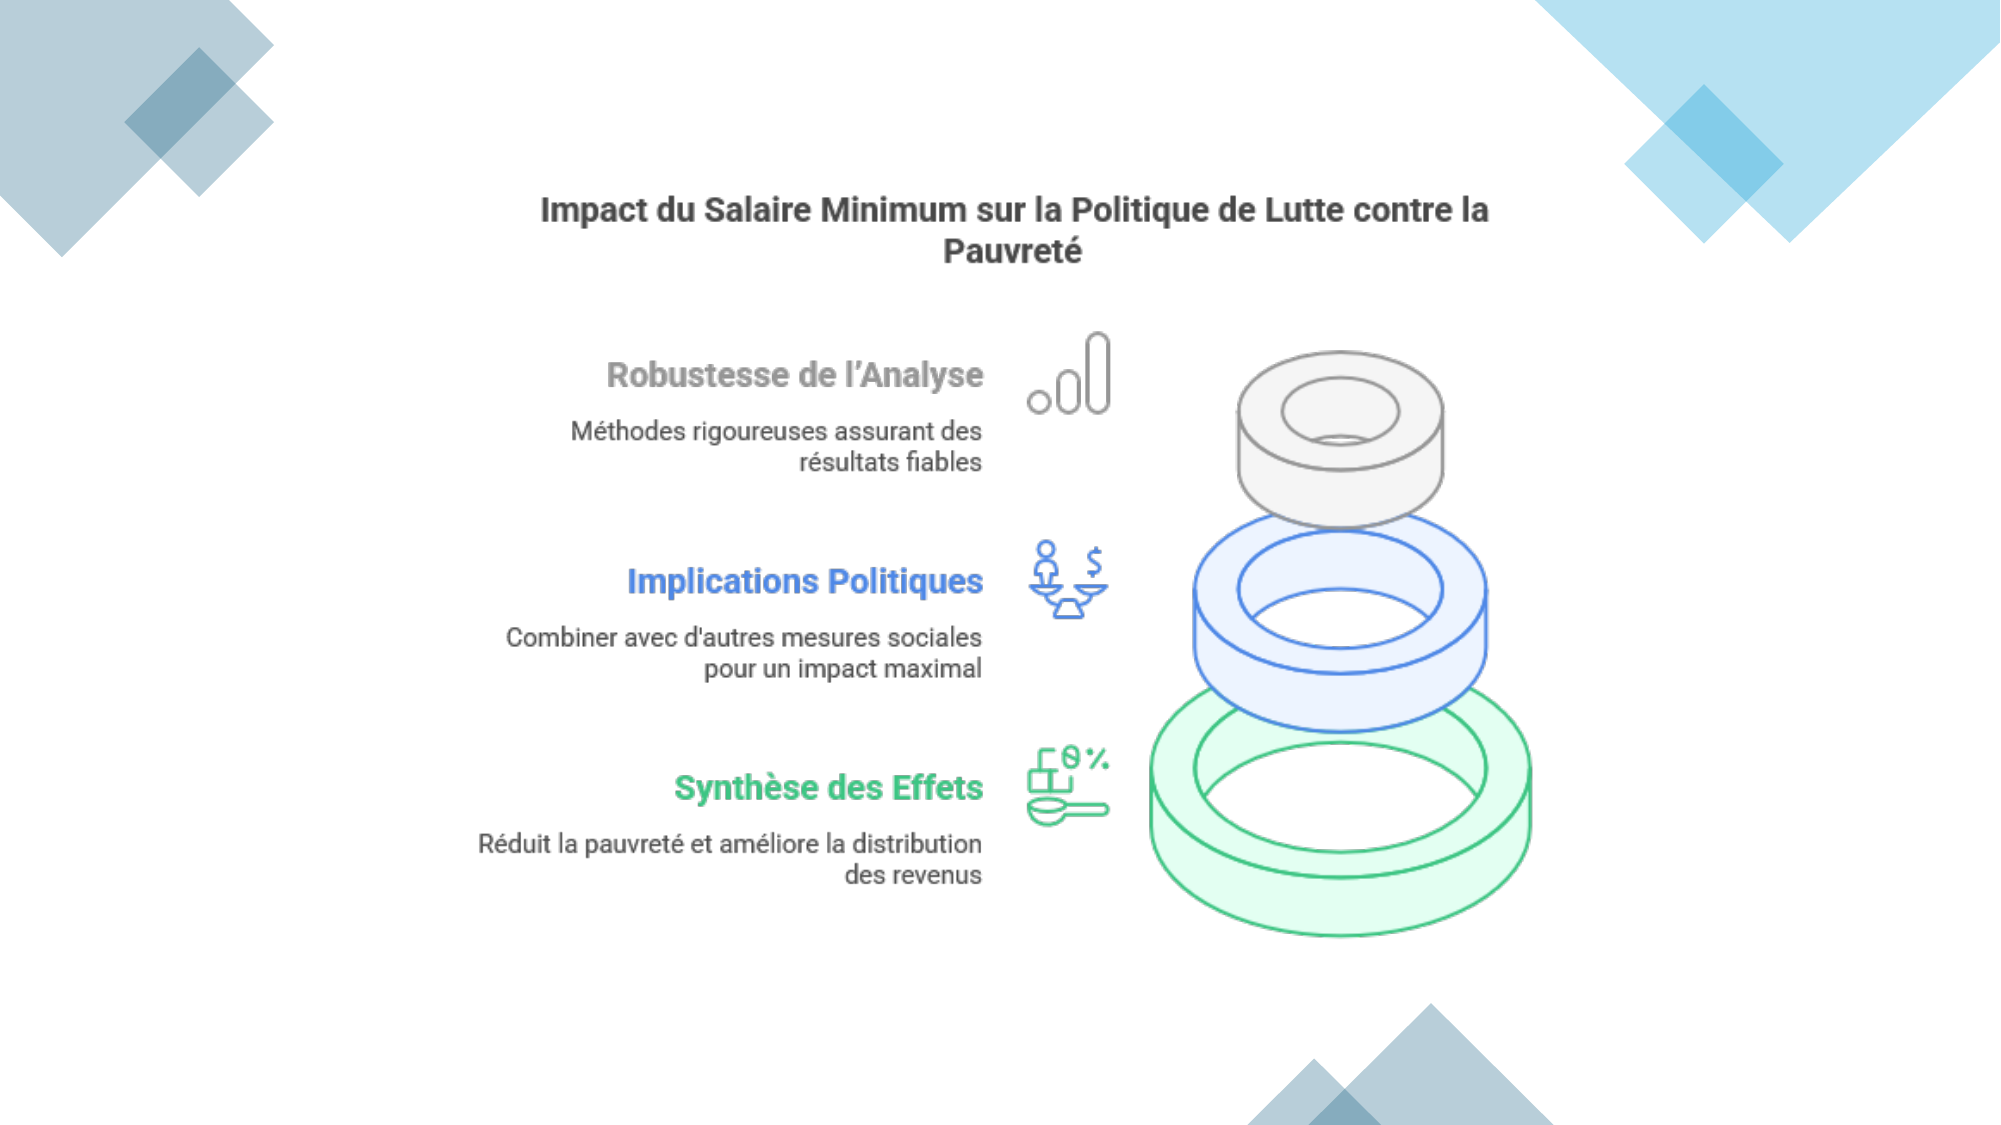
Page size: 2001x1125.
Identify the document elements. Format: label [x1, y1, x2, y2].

picture [428, 105, 1572, 1020]
text_box [0, 0, 2000, 1125]
